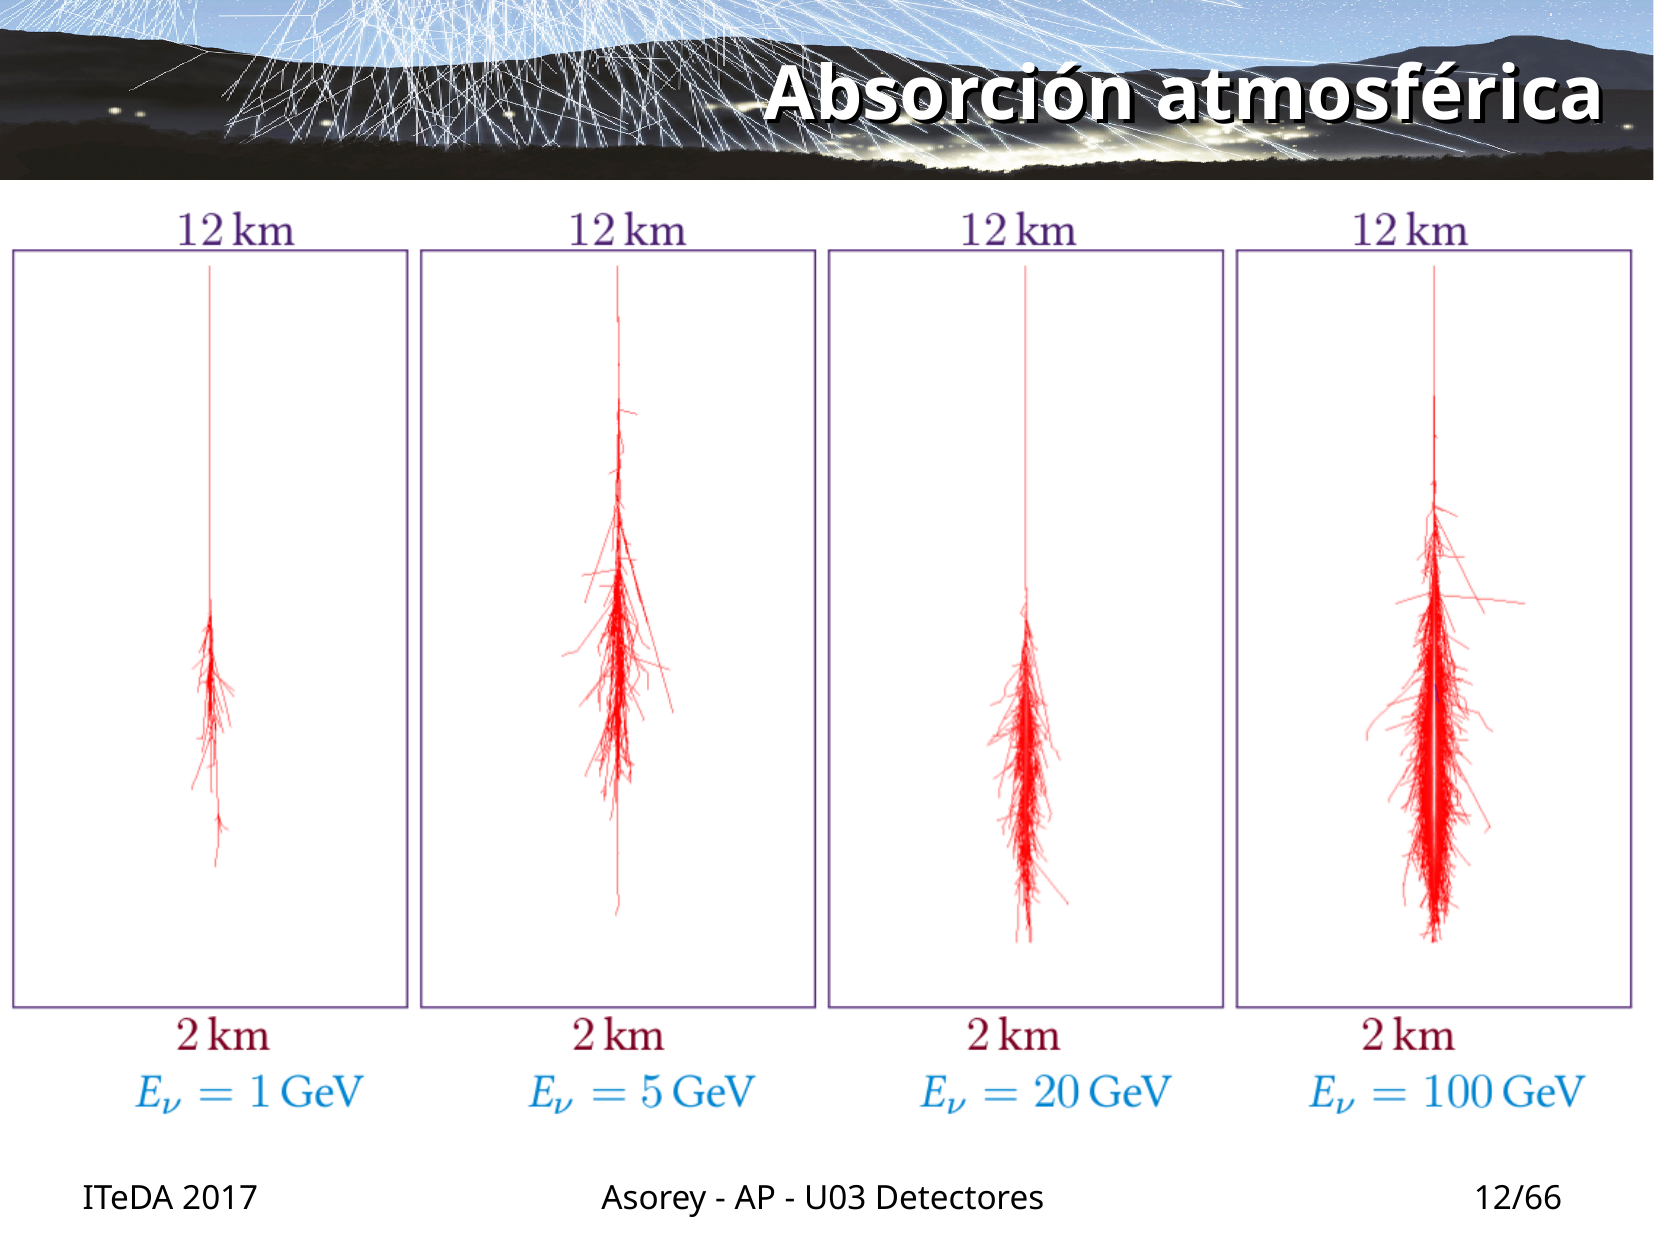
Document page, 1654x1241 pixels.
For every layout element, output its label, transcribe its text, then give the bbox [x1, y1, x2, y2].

picture [0, 187, 1639, 1149]
title Absorción atmosférica [45, 15, 1606, 166]
picture [0, 0, 1654, 180]
